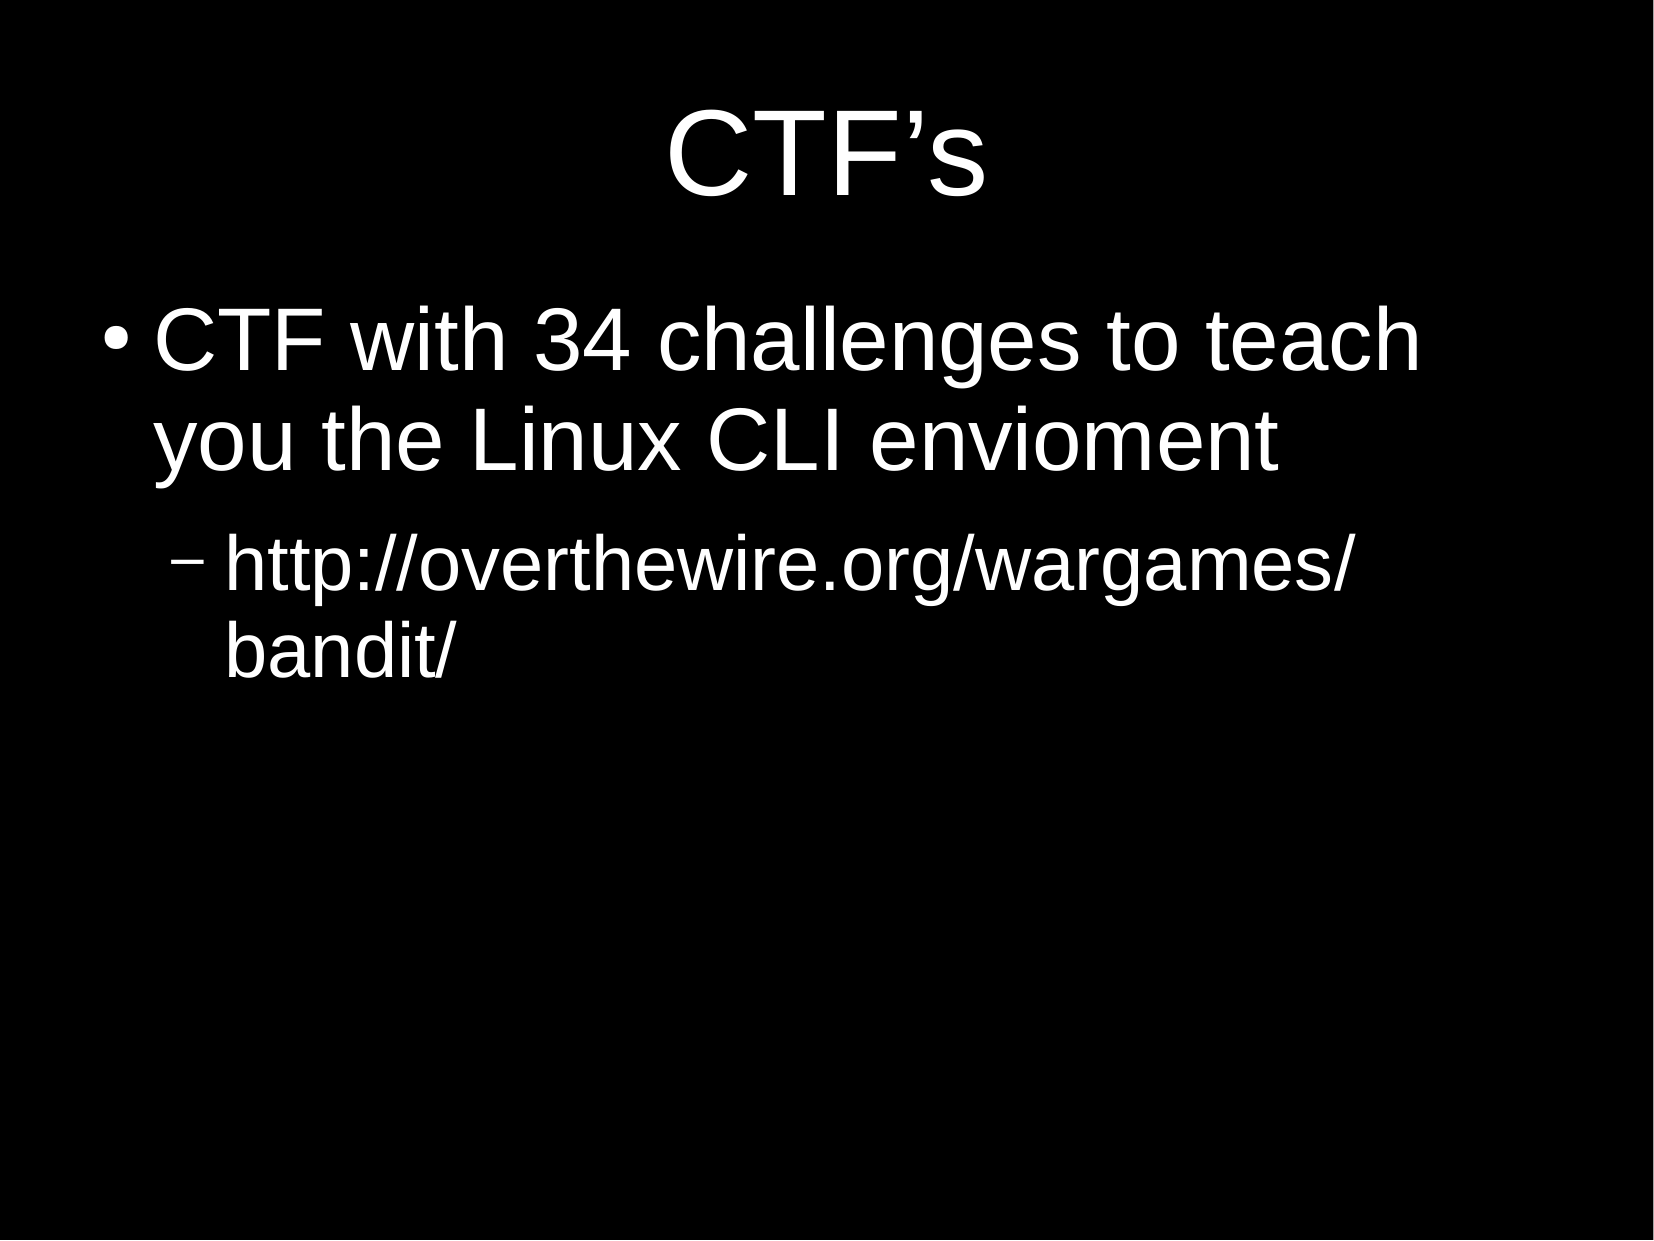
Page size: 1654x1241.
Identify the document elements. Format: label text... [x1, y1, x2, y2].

list CTF with 34 challenges to teach you the Linux CLI envioment http://overthewire.org/wargames/bandit/ [82, 290, 1571, 1010]
title CTF’s [82, 49, 1571, 257]
